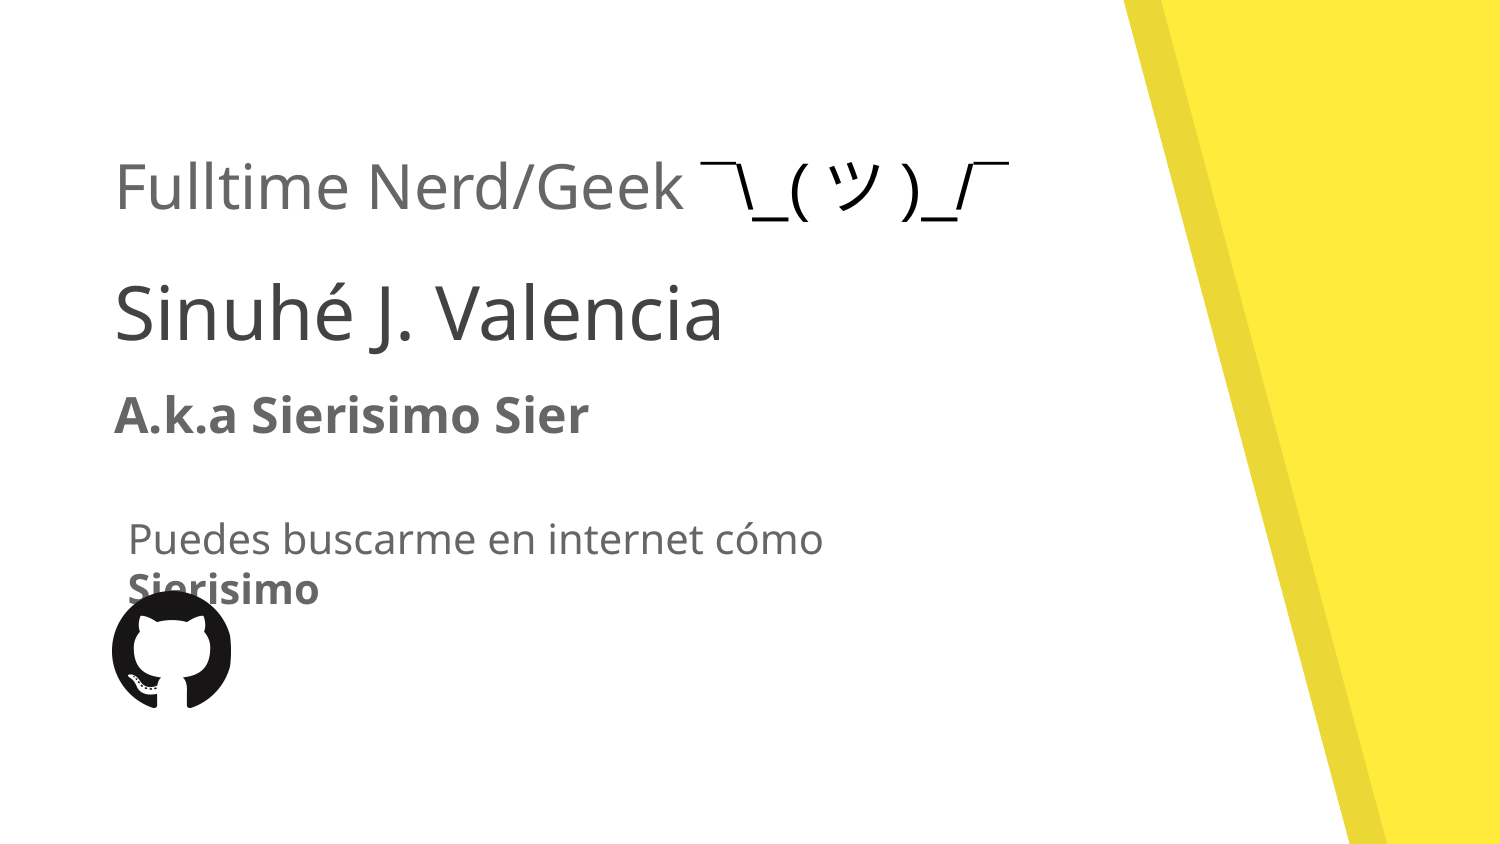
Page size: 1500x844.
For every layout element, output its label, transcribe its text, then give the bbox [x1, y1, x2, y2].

text_box A.k.a Sierisimo Sier [99, 368, 1022, 498]
list Puedes buscarme en internet cómo Sierisimo [112, 497, 1035, 663]
picture [112, 590, 231, 709]
subtitle Sinuhé J. Valencia [99, 276, 843, 368]
text_box Fulltime Nerd/Geek ¯\_(ツ)_/¯ [99, 132, 1237, 276]
